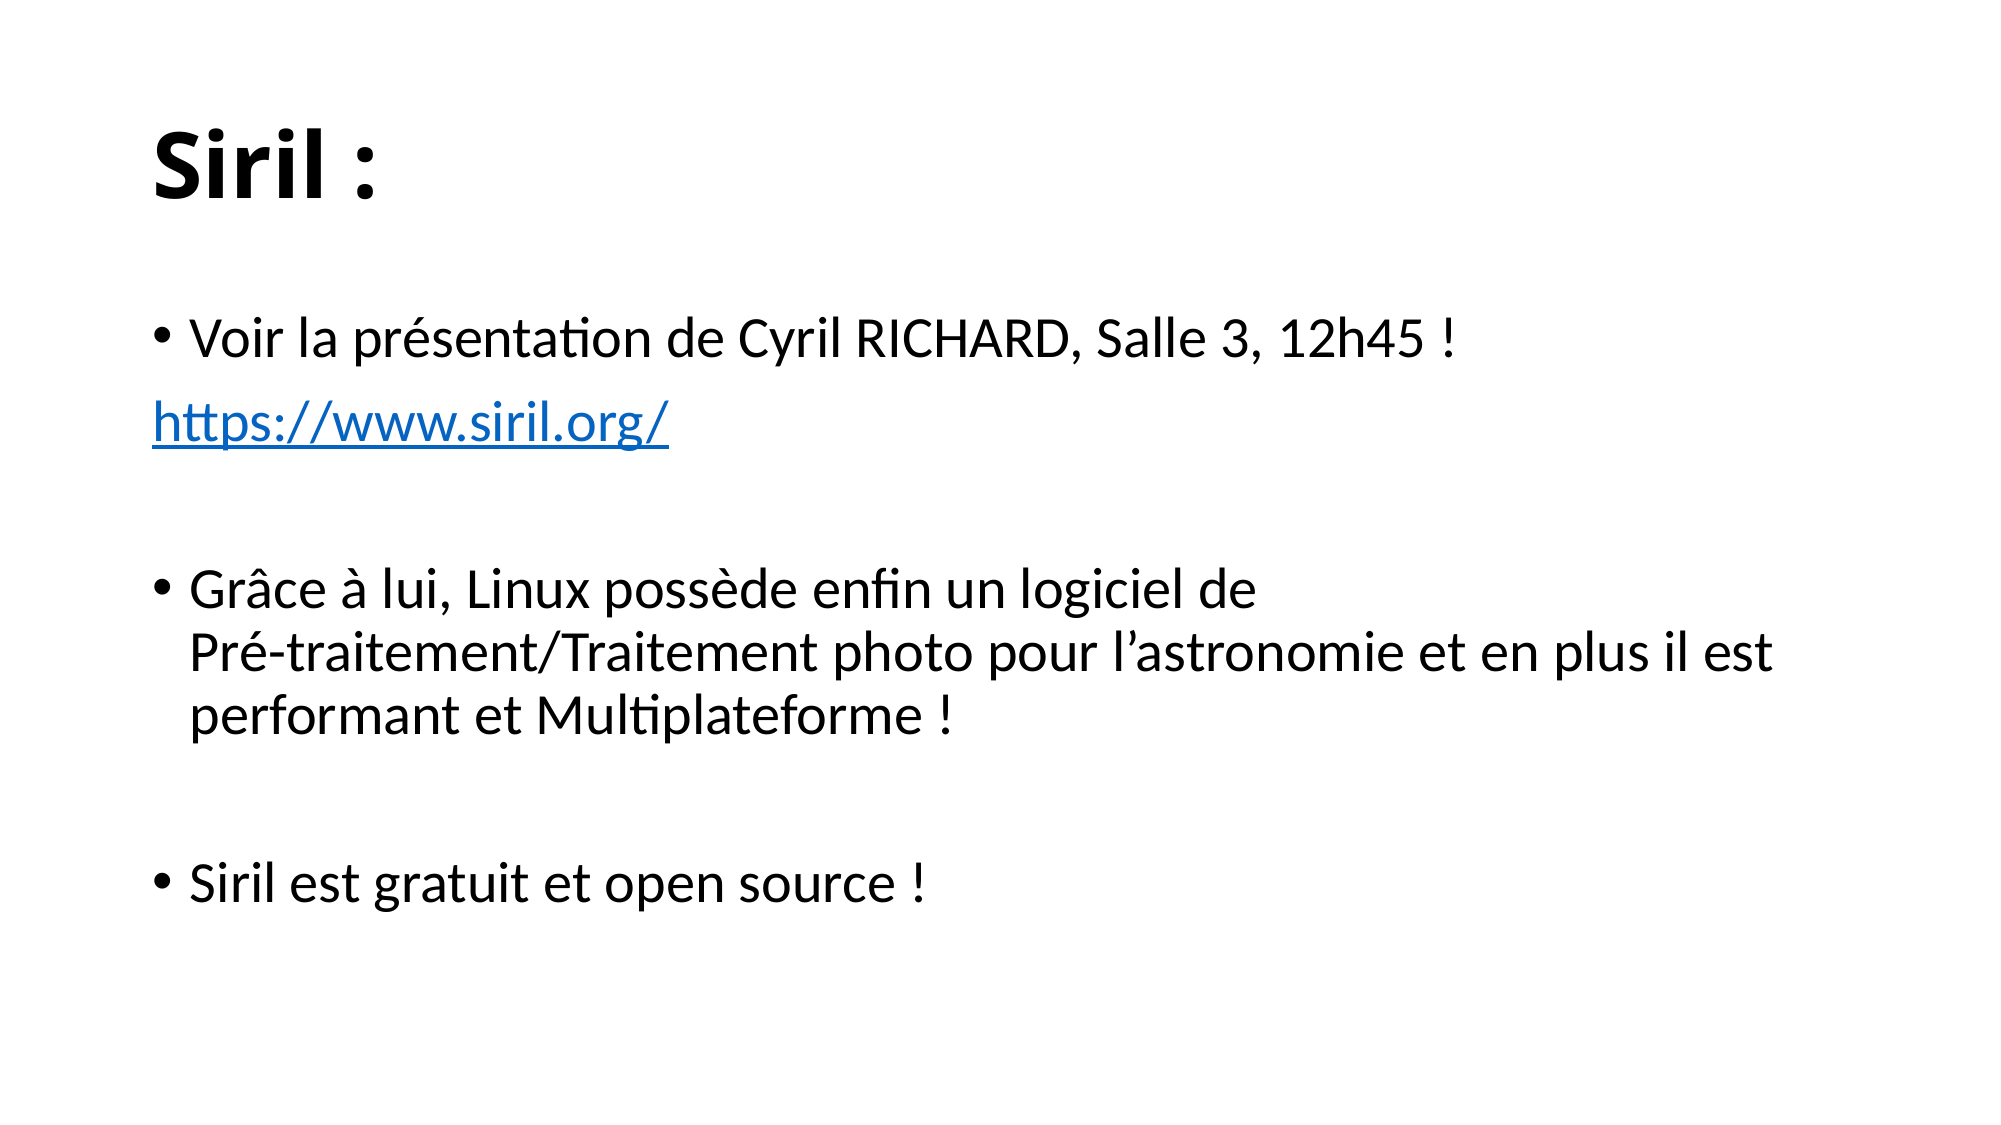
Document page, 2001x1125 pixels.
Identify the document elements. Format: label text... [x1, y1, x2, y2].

title Siril : [137, 59, 1863, 278]
list Voir la présentation de Cyril RICHARD, Salle 3, 12h45 ! https://www.siril.org/ Grâce à lui, Linux possède enfin un logiciel de Pré-traitement/Traitement photo pour l’astronomie et en plus il est performant et Multiplateforme ! Siril est gratuit et open source ! [137, 299, 1863, 1014]
